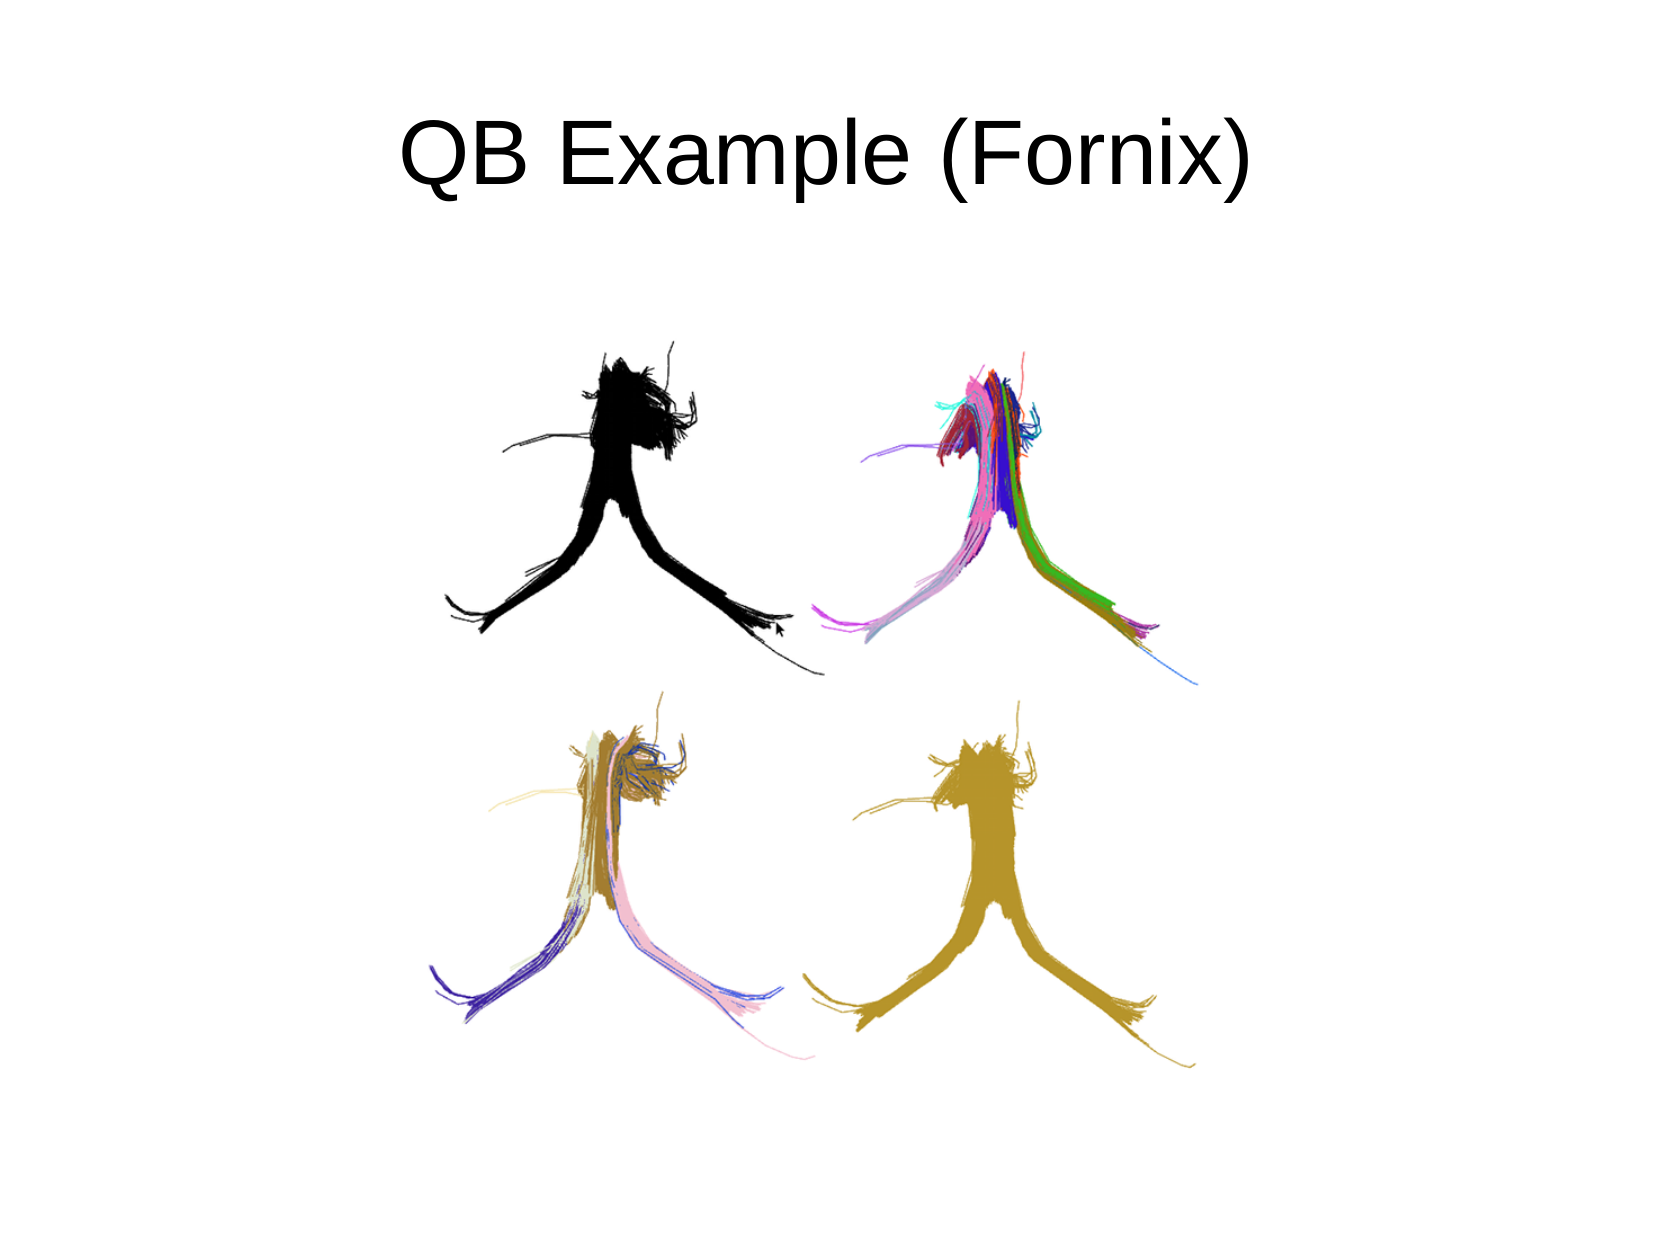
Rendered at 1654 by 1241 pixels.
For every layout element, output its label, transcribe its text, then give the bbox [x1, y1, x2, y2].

title QB Example (Fornix) [82, 56, 1571, 250]
picture [360, 312, 1246, 1086]
